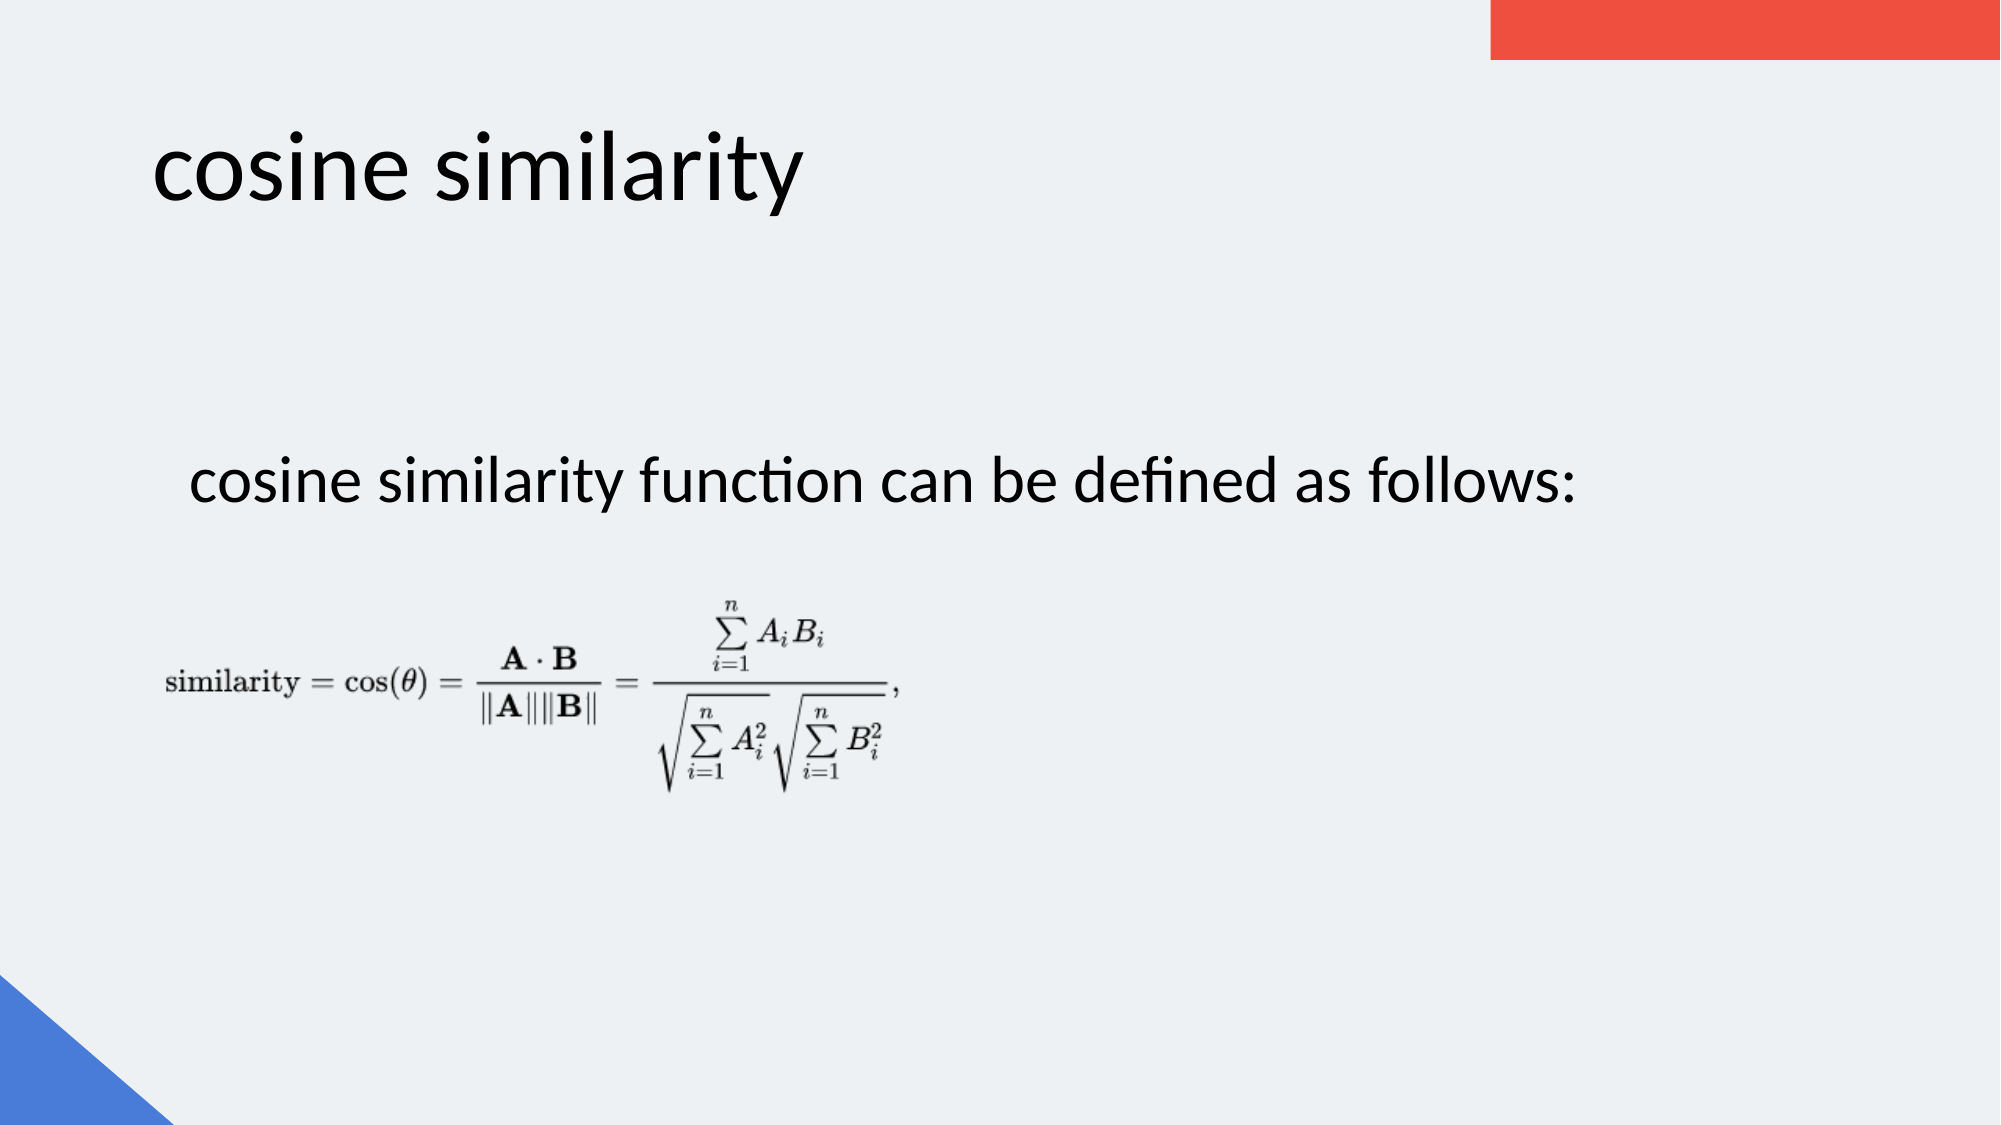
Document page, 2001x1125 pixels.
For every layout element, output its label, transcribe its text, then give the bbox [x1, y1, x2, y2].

text_box [0, 974, 174, 1125]
picture [165, 593, 901, 796]
title cosine similarity [137, 59, 1863, 278]
list cosine similarity function can be defined as follows: [137, 291, 1863, 1006]
text_box [1490, 0, 2000, 60]
